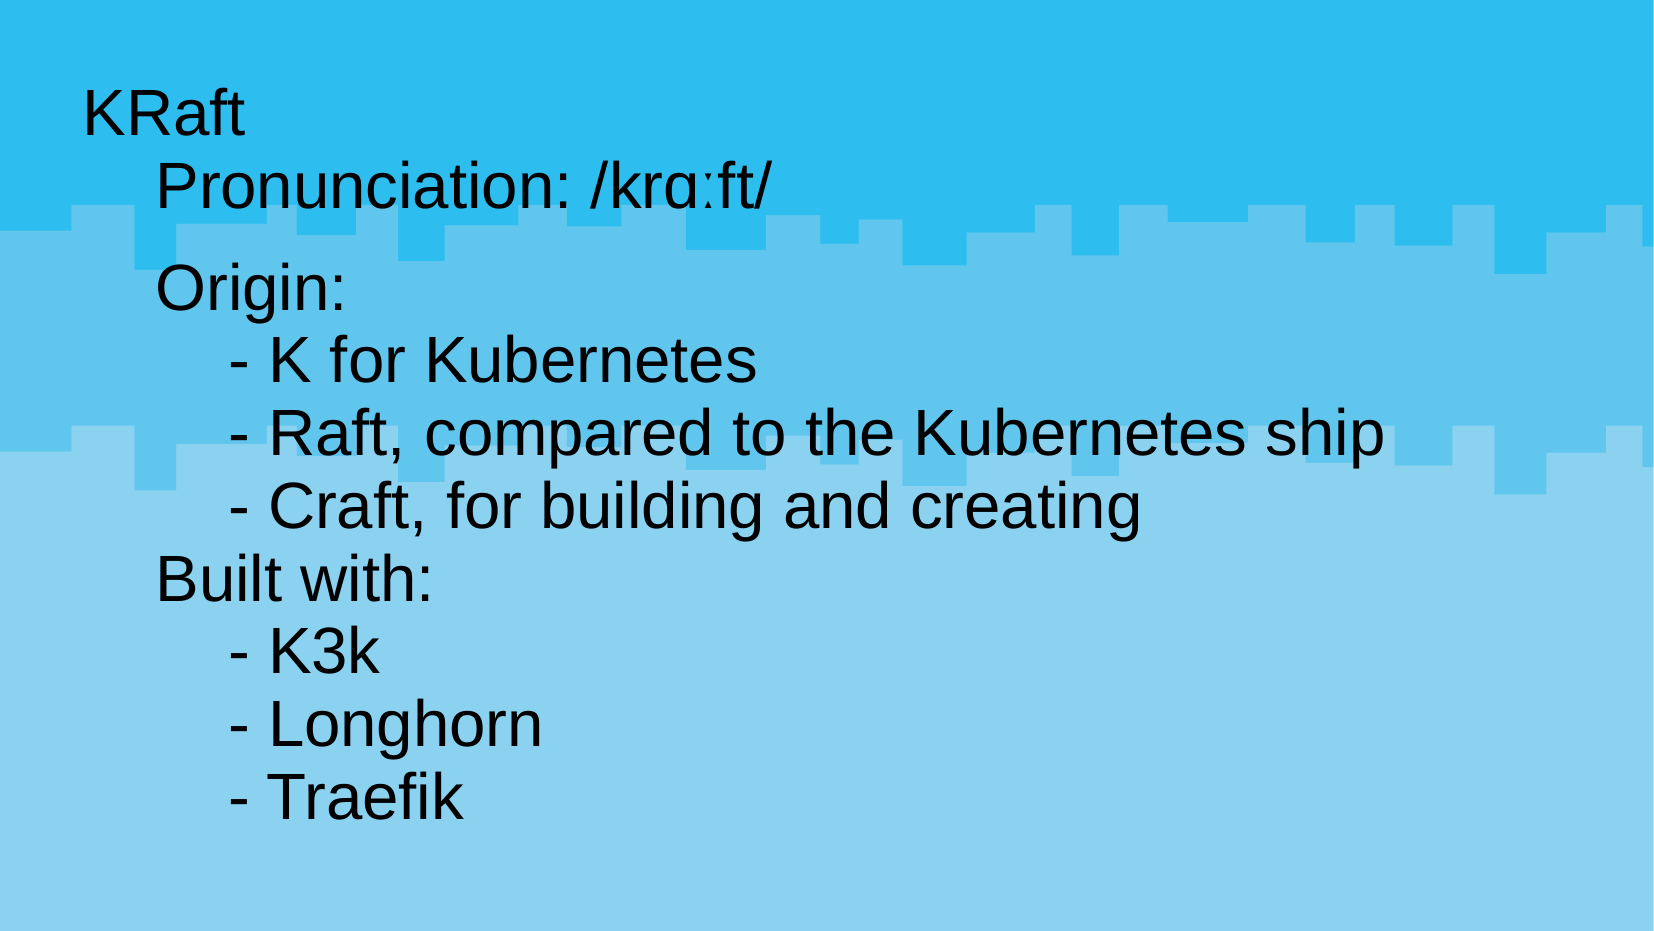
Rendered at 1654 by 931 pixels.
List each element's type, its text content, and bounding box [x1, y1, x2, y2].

picture [0, 0, 1654, 931]
list KRaft Pronunciation: /krɑːft/ Origin: - K for Kubernetes - Raft, compared to the Kubernetes ship - Craft, for building and creating Built with: - K3k - Longhorn - Traefik [82, 76, 1571, 839]
